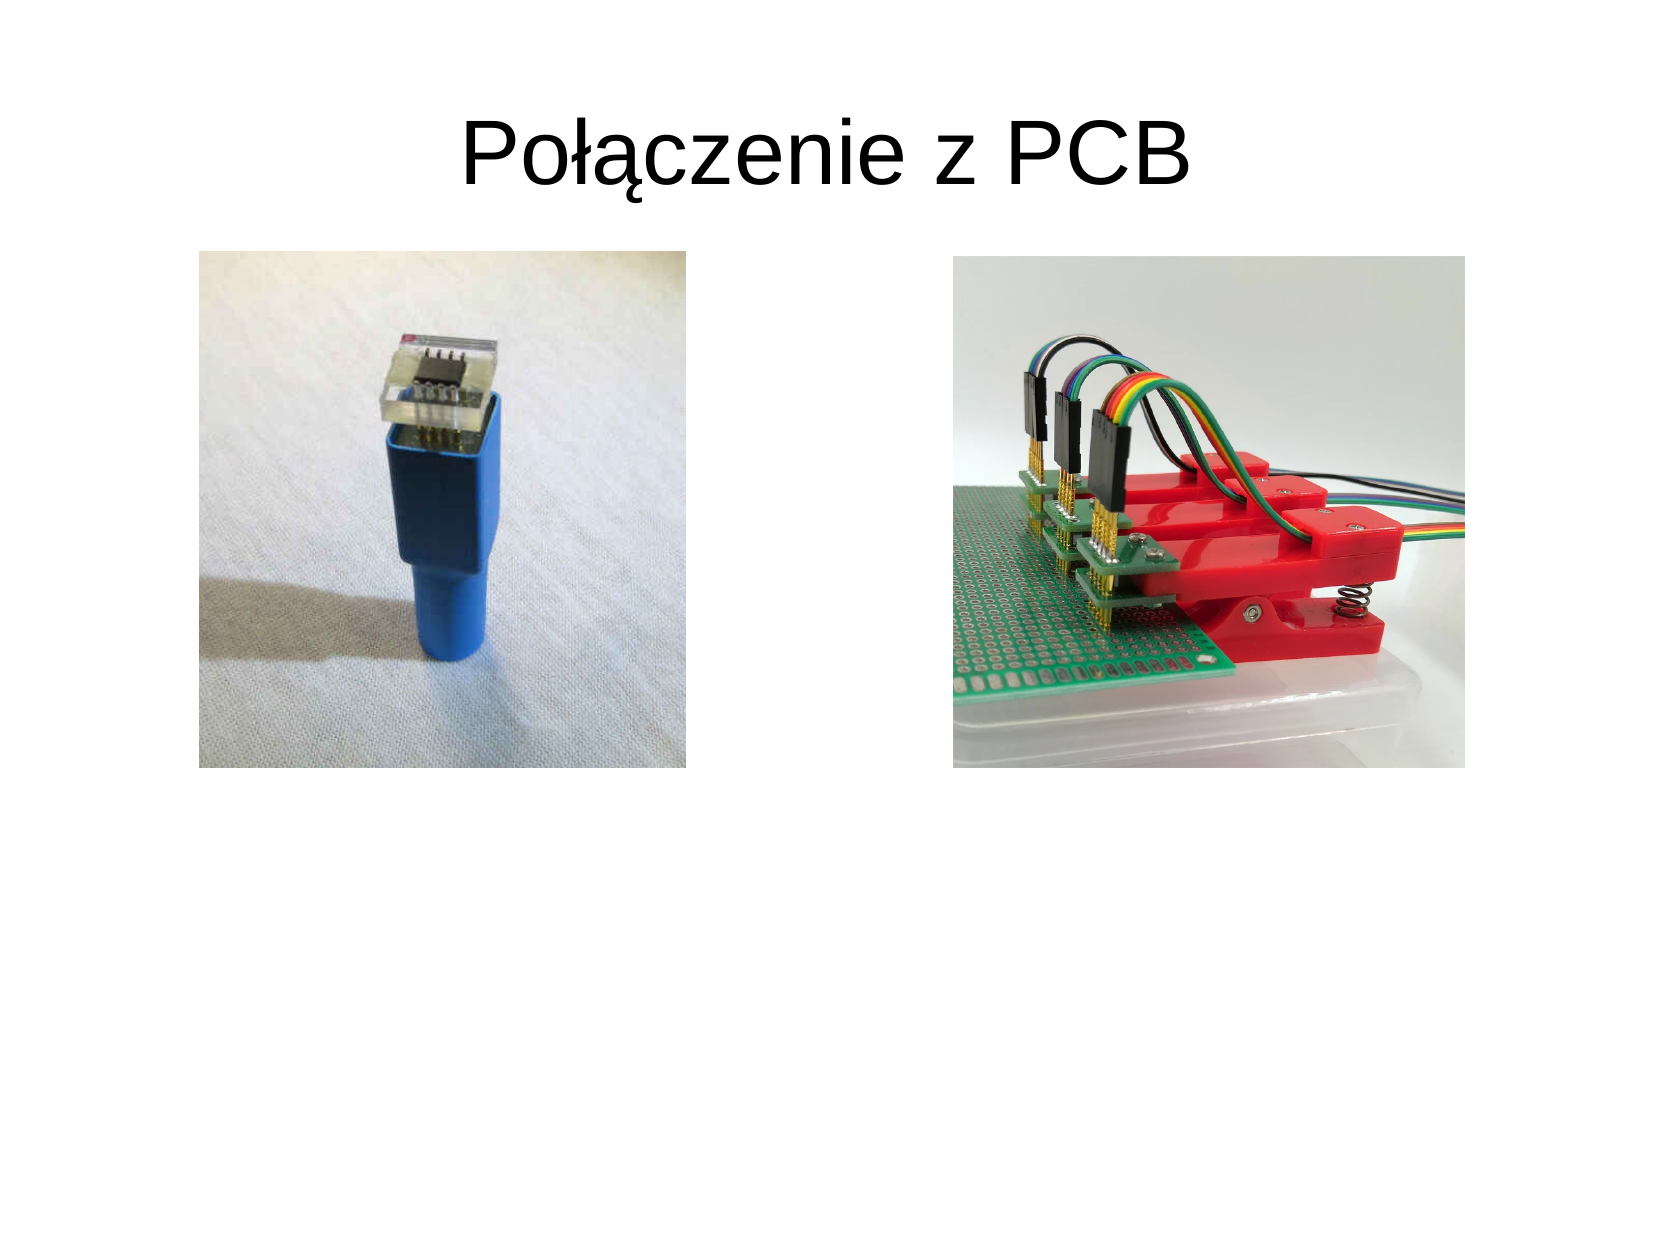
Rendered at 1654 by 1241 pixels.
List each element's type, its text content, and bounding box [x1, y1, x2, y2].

picture [199, 251, 686, 768]
picture [953, 256, 1465, 768]
title Połączenie z PCB [82, 49, 1571, 257]
